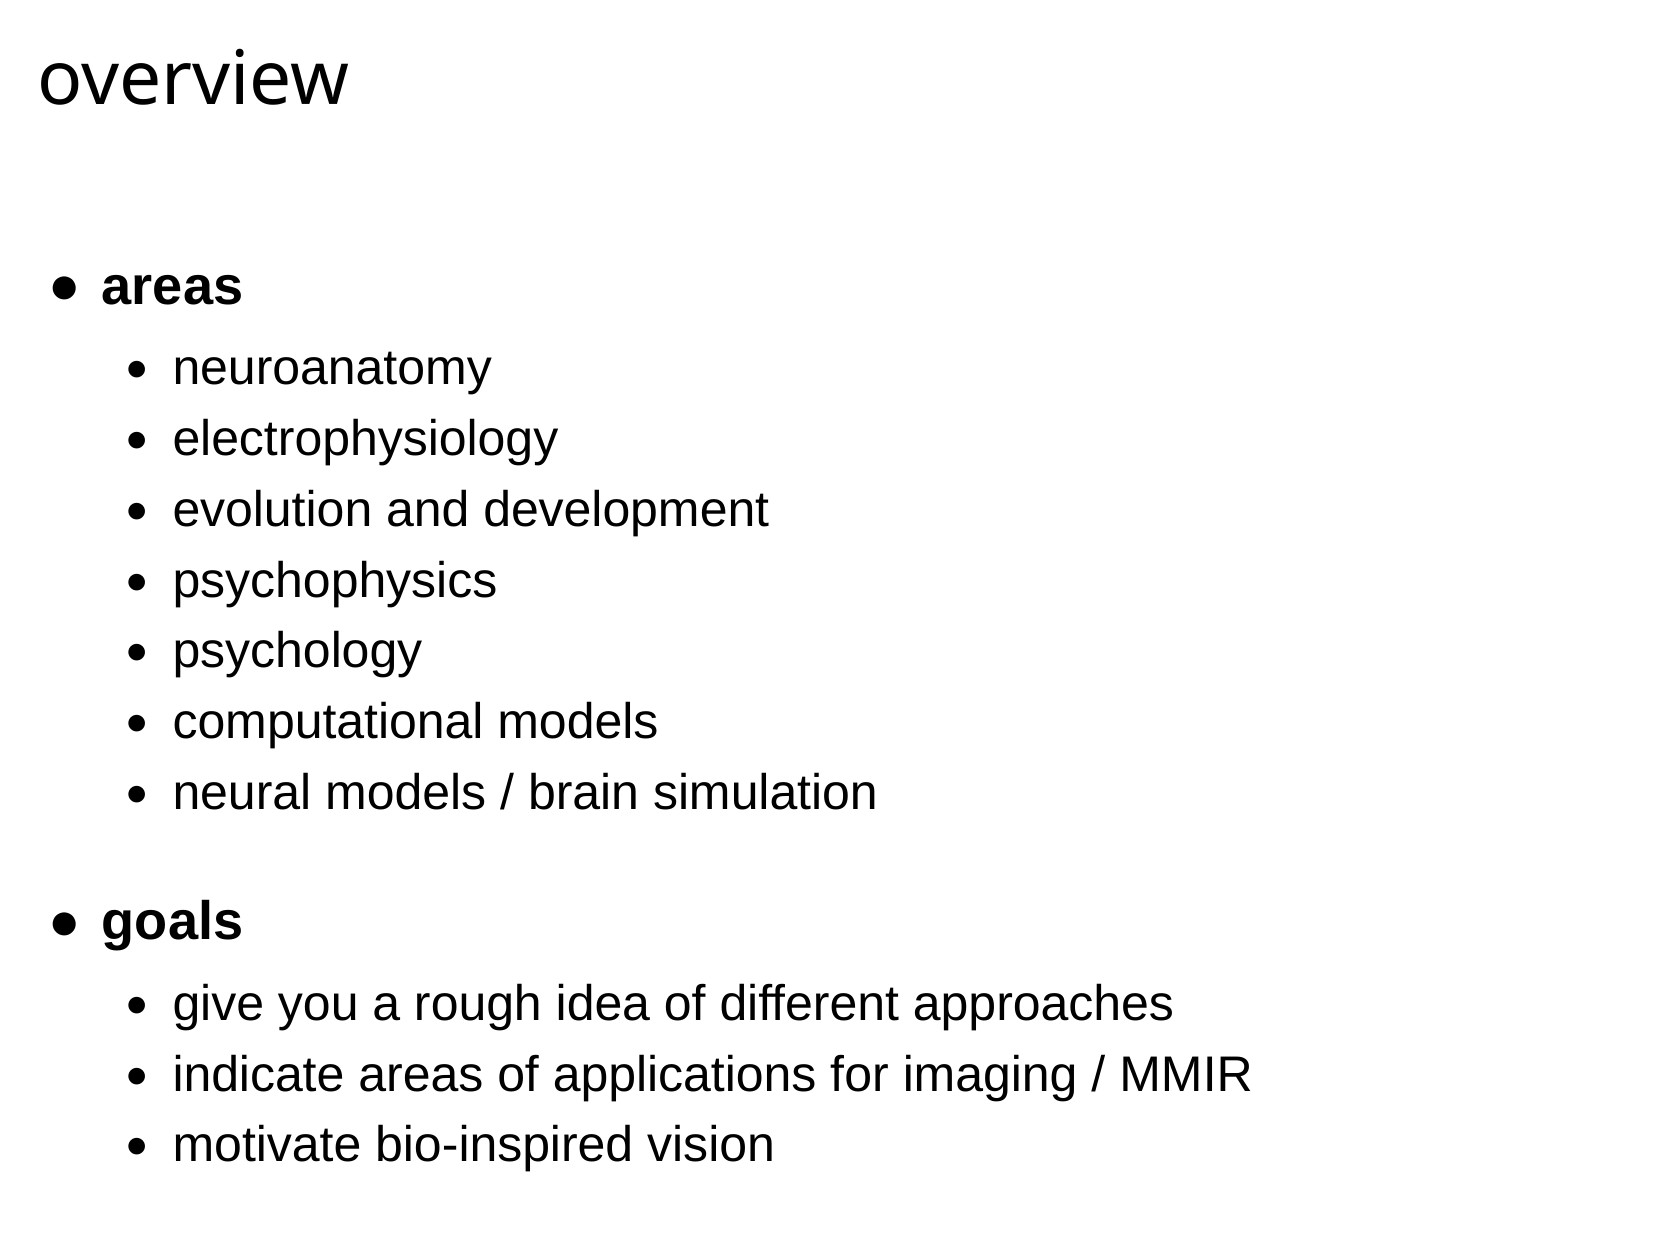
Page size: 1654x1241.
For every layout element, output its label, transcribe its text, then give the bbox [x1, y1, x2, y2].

title overview [37, 0, 1613, 151]
list areas neuroanatomy electrophysiology evolution and development psychophysics psychology computational models neural models / brain simulation goals give you a rough idea of different approaches indicate areas of applications for imaging / MMIR motivate bio-inspired vision [30, 187, 1654, 1241]
